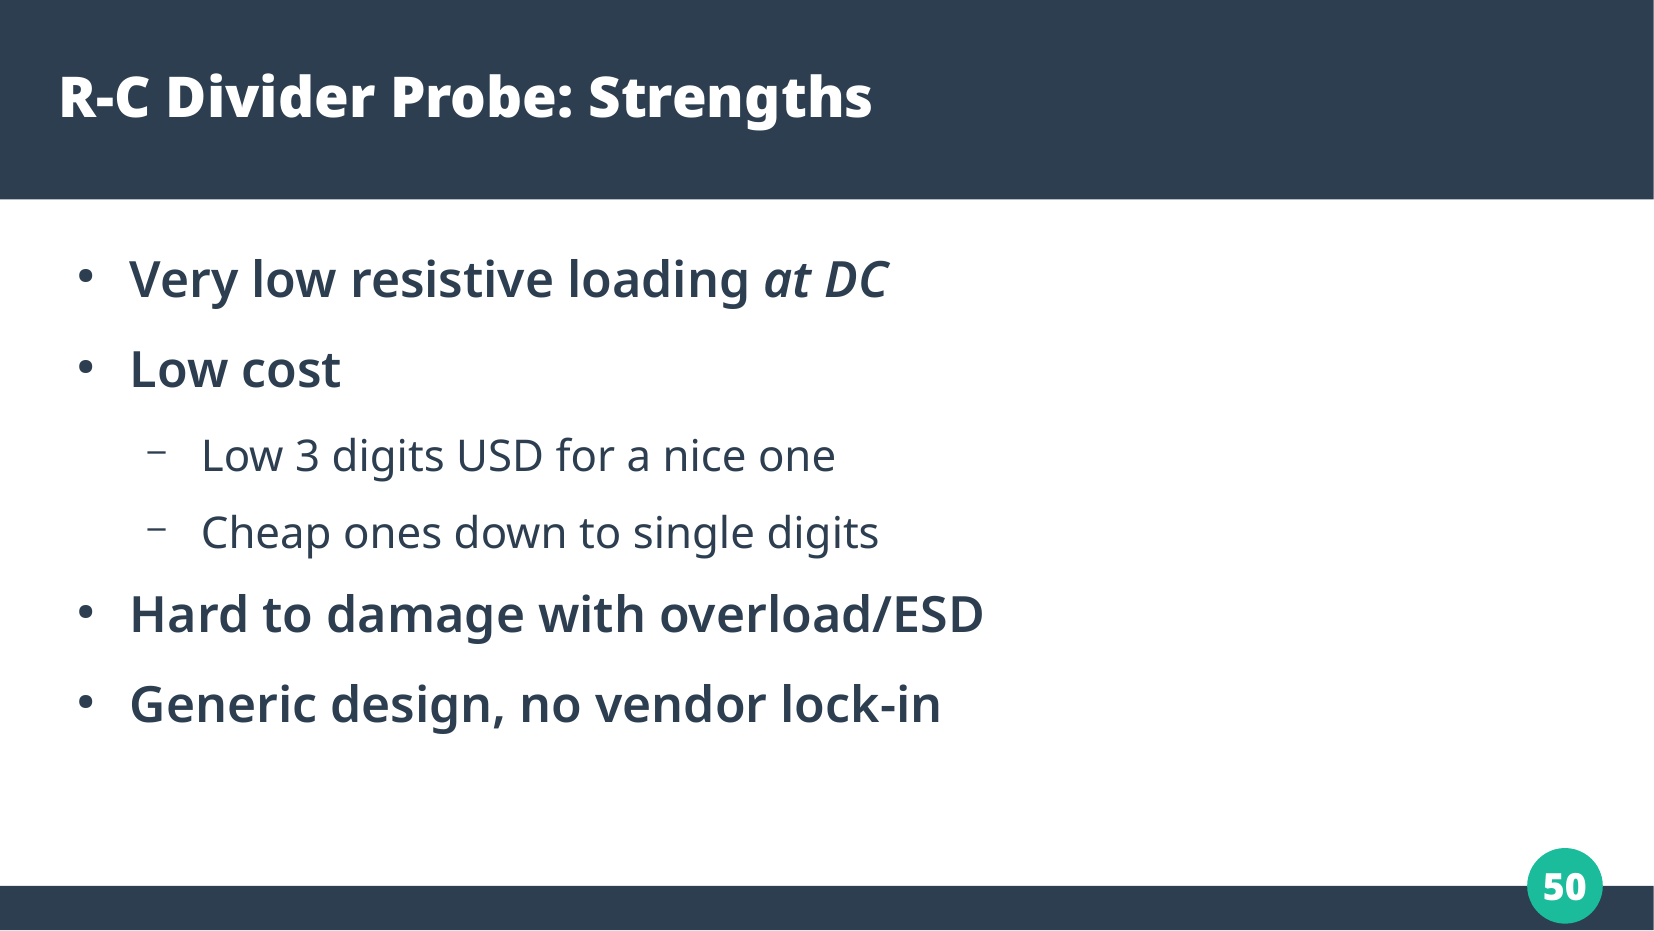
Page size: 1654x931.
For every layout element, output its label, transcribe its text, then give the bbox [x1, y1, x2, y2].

list Very low resistive loading at DC Low cost Low 3 digits USD for a nice one Cheap ones down to single digits Hard to damage with overload/ESD Generic design, no vendor lock-in [59, 243, 1595, 864]
title R-C Divider Probe: Strengths [59, 37, 1595, 155]
